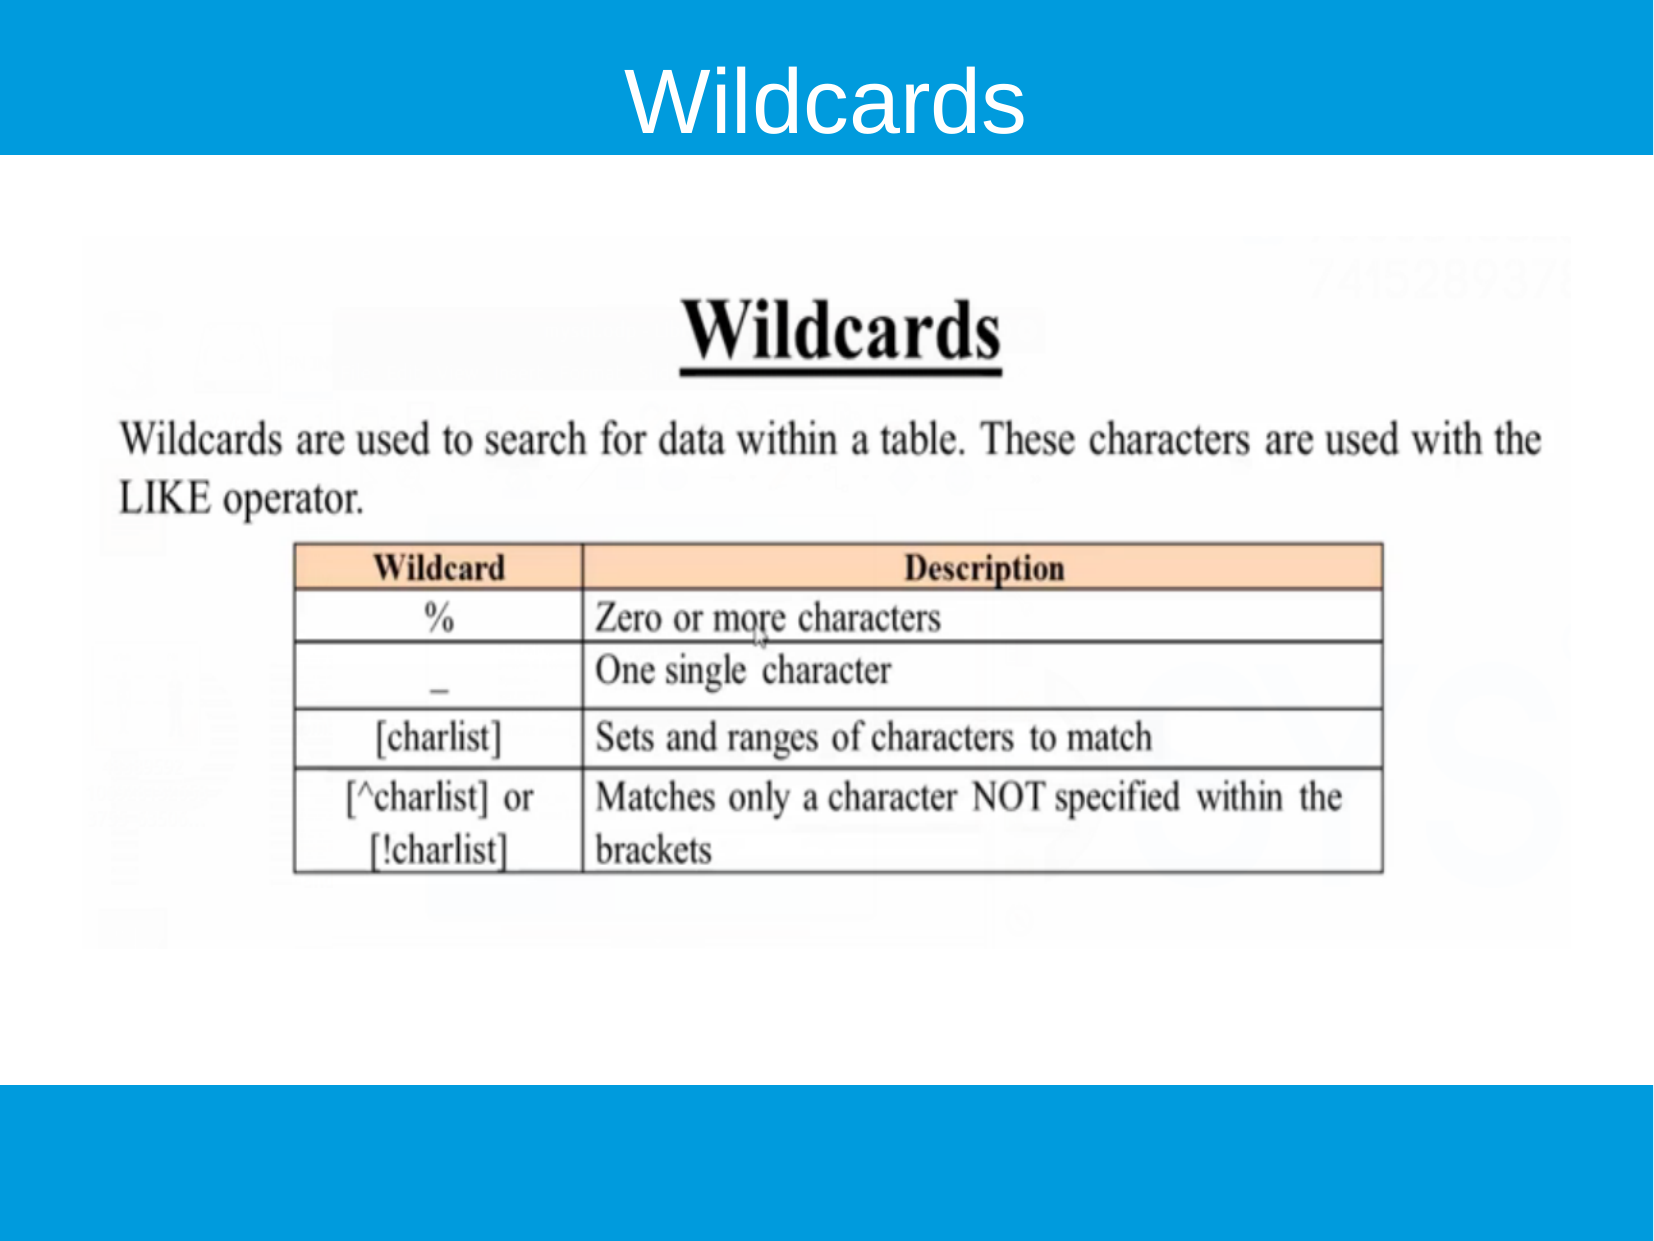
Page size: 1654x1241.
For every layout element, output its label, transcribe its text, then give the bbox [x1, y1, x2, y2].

title Wildcards [82, 49, 1571, 155]
picture [82, 236, 1571, 949]
